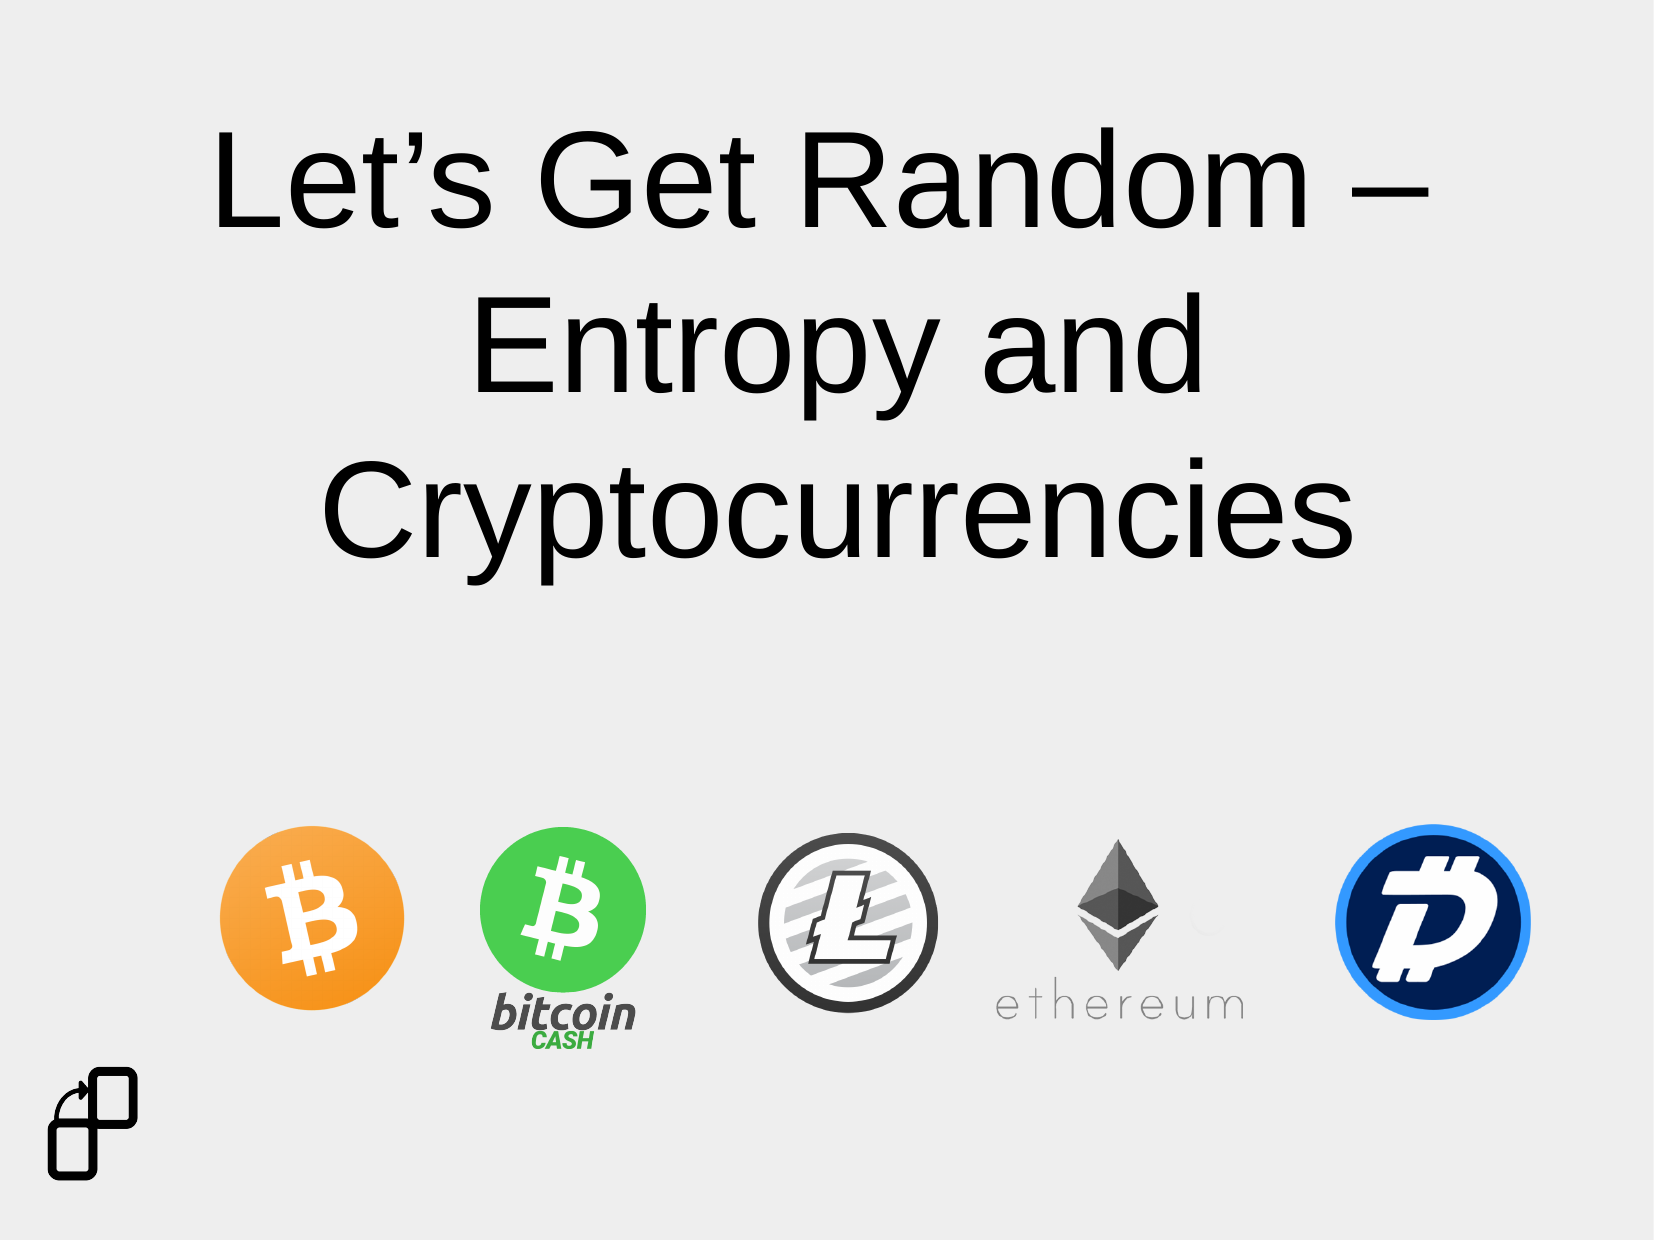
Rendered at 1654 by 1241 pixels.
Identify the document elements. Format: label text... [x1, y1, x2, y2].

picture [480, 773, 1250, 1073]
title Let’s Get Random – Entropy and Cryptocurrencies [86, 0, 1591, 706]
picture [1335, 825, 1531, 1021]
picture [30, 1062, 153, 1186]
picture [188, 795, 436, 1042]
